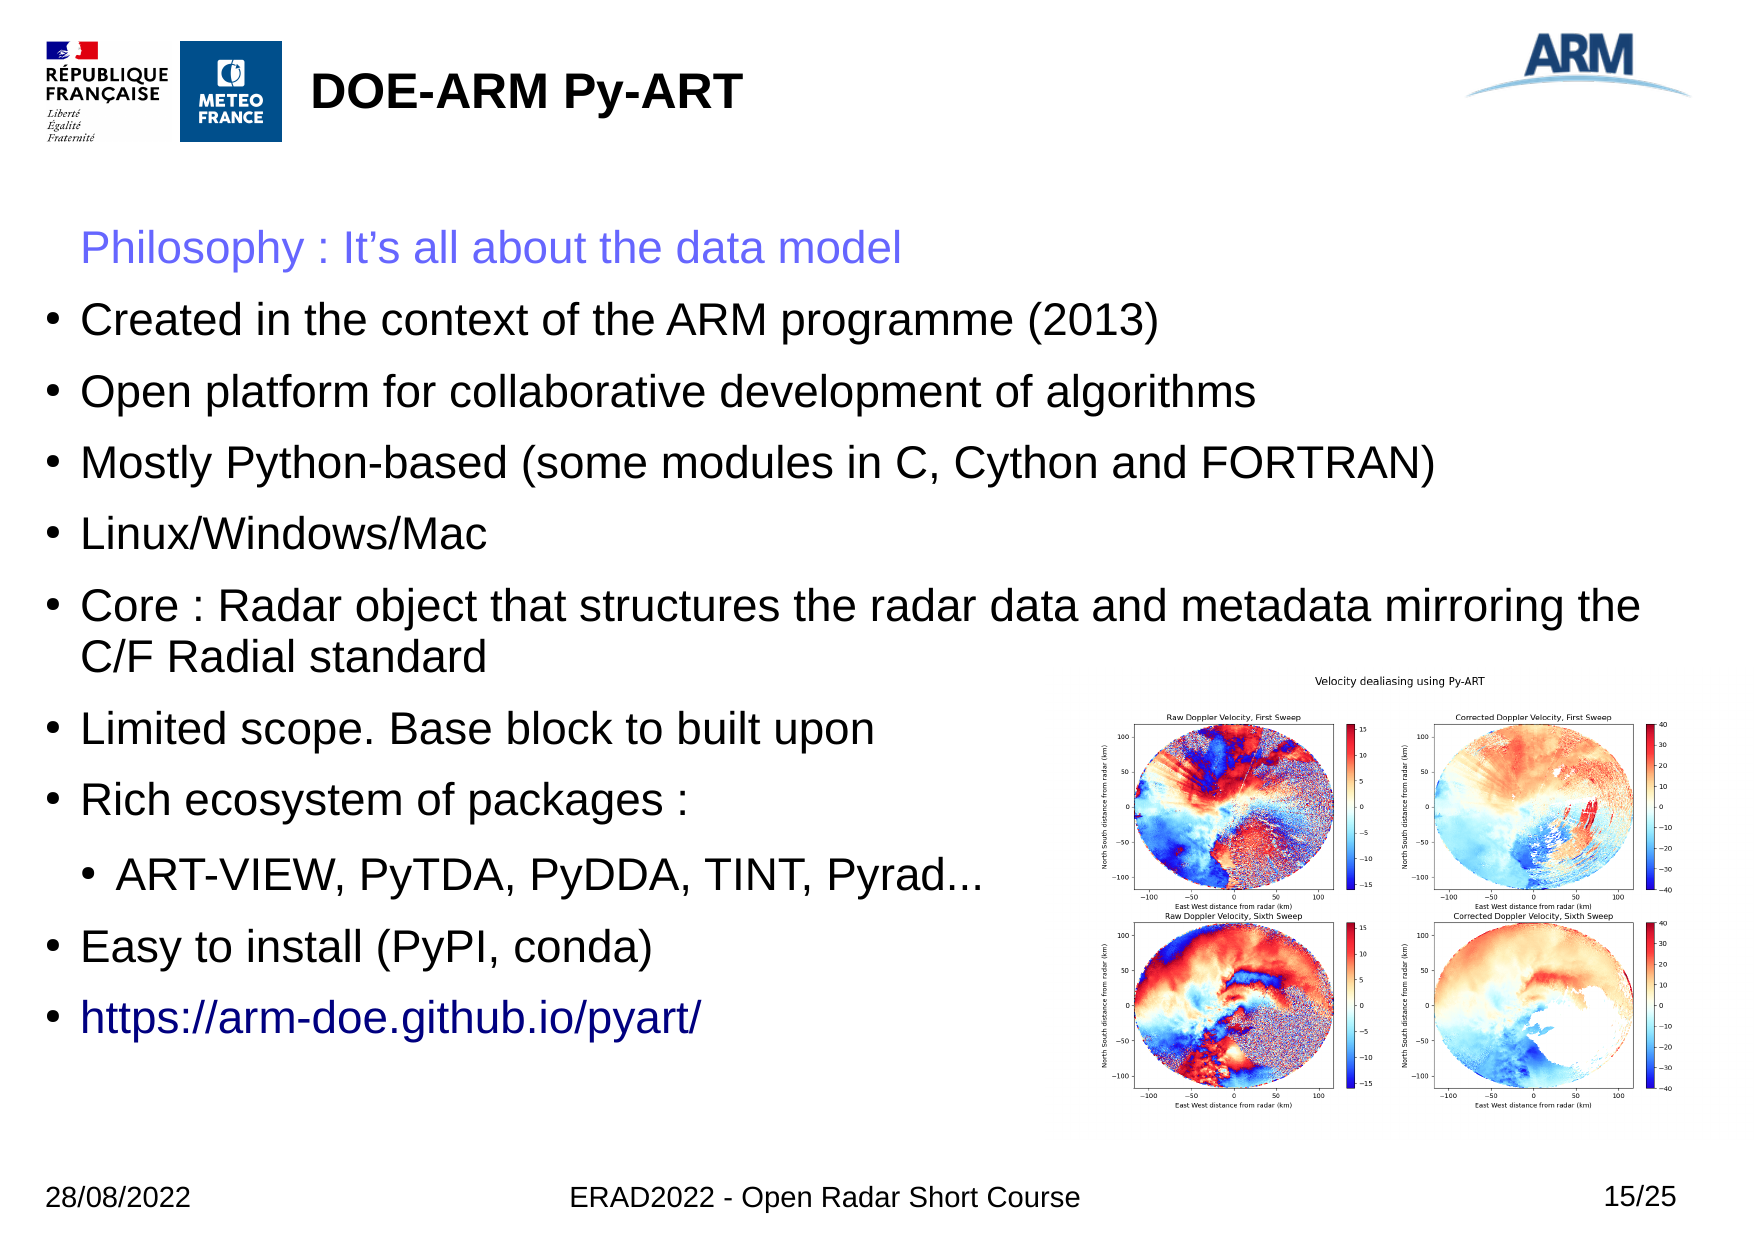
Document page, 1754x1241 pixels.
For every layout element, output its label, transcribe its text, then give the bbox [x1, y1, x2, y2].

picture [1460, 29, 1697, 102]
picture [1045, 667, 1754, 1140]
picture [46, 41, 172, 142]
picture [180, 41, 282, 142]
title DOE-ARM Py-ART [310, 40, 1697, 142]
list Philosophy : It’s all about the data model Created in the context of the ARM programme (2013) Open platform for collaborative development of algorithms Mostly Python-based (some modules in C, Cython and FORTRAN) Linux/Windows/Mac Core : Radar object that structures the radar data and metadata mirroring the C/F Radial standard Limited scope. Base block to built upon Rich ecosystem of packages : ART-VIEW, PyTDA, PyDDA, TINT, Pyrad... Easy to install (PyPI, conda) https://arm-doe.github.io/pyart/ [44, 222, 1712, 1118]
